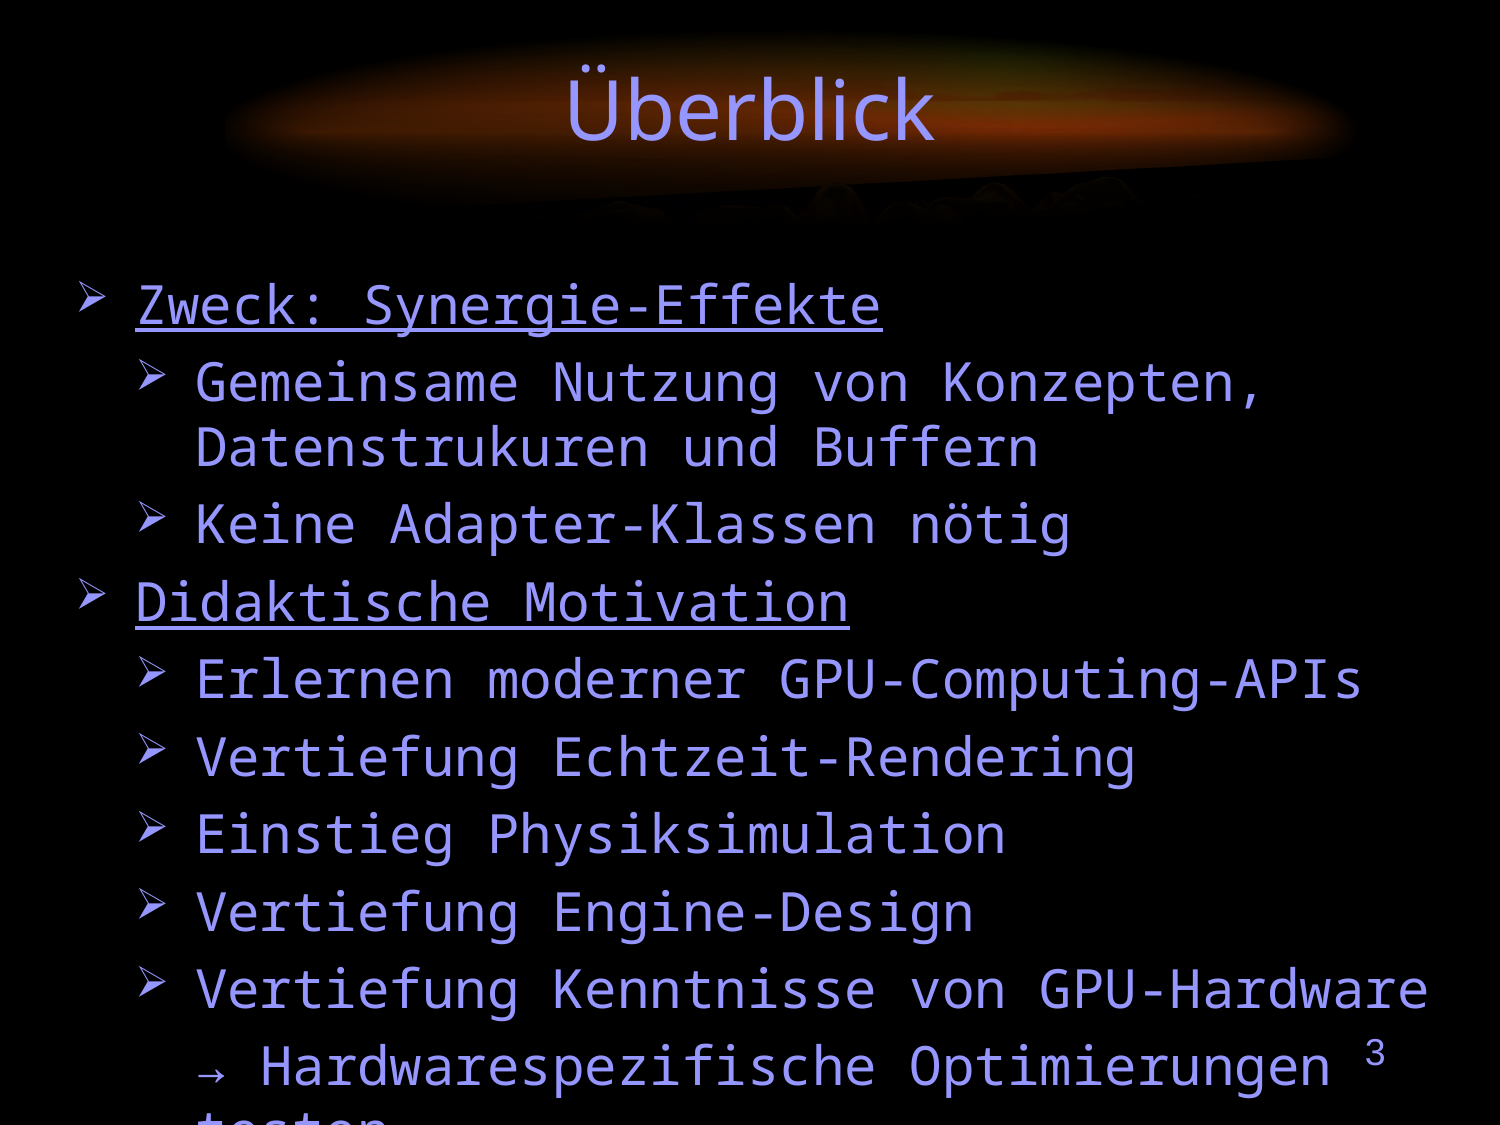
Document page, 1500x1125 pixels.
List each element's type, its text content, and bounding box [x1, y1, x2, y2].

text_box Zweck: Synergie-Effekte Gemeinsame Nutzung von Konzepten, Datenstrukuren und Buffern Keine Adapter-Klassen nötig Didaktische Motivation Erlernen moderner GPU-Computing-APIs Vertiefung Echtzeit-Rendering Einstieg Physiksimulation Vertiefung Engine-Design Vertiefung Kenntnisse von GPU-Hardware → Hardwarespezifische Optimierungen testen [0, 262, 1471, 1088]
text_box Überblick [75, 0, 1426, 216]
text_box [112, 0, 1463, 241]
